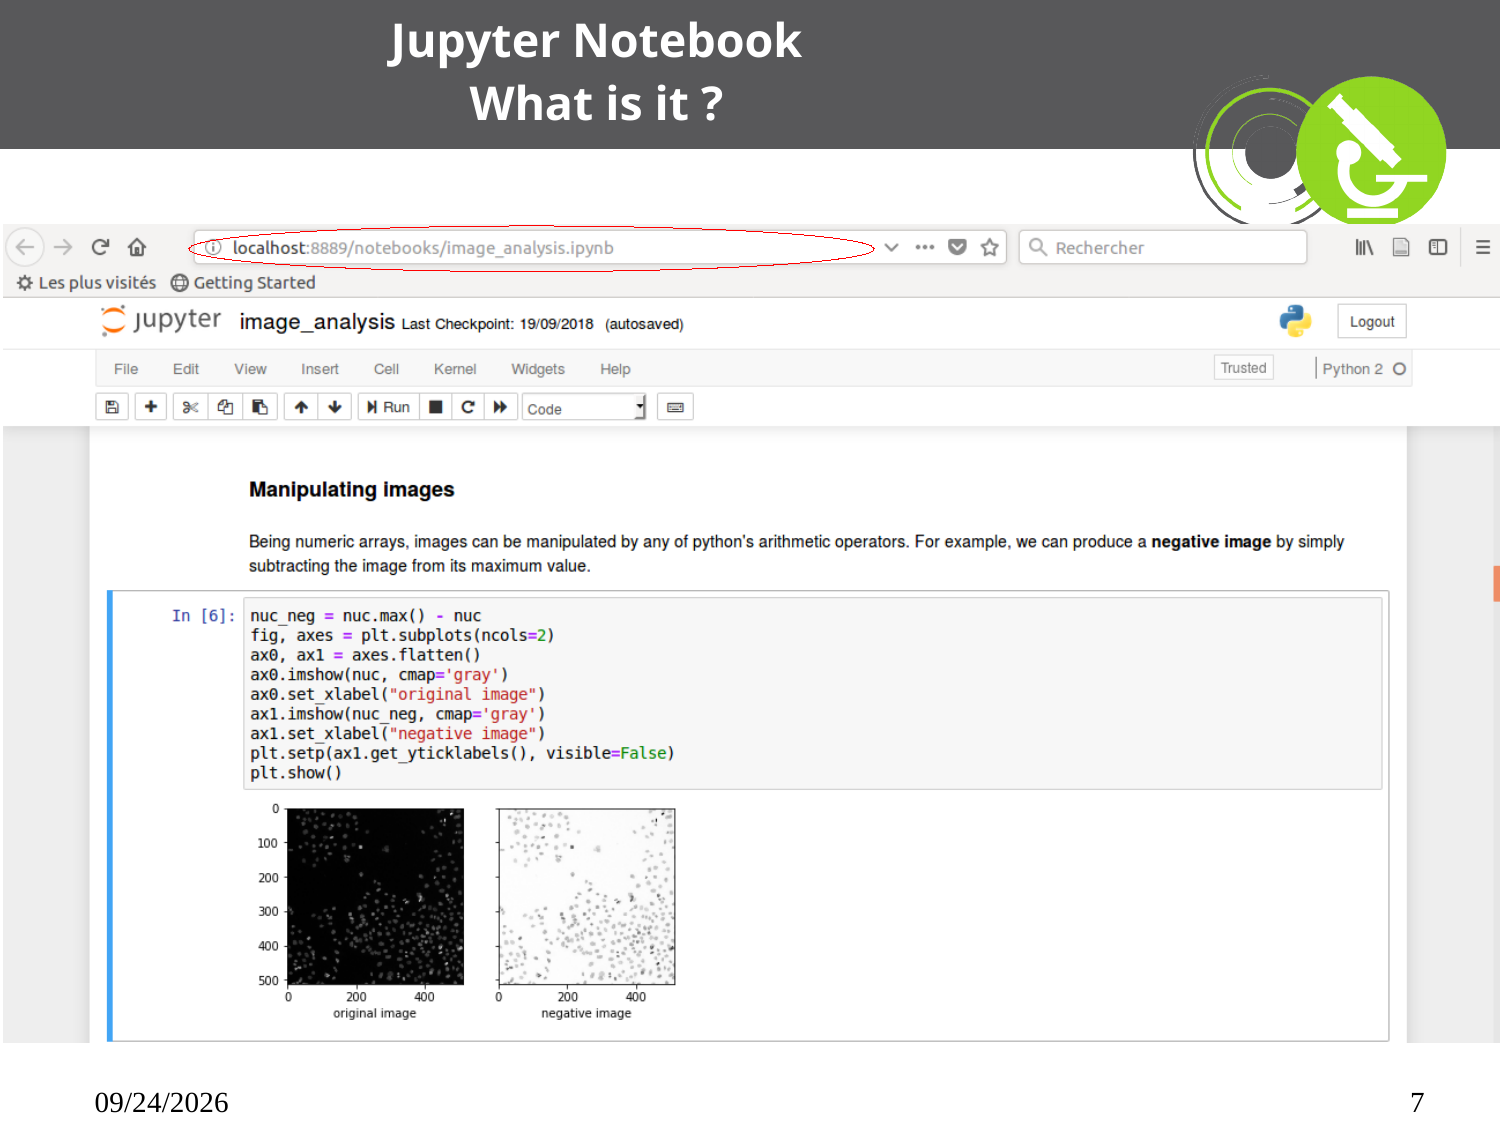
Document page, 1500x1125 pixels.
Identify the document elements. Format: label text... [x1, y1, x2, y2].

picture [3, 69, 1500, 1044]
text_box [188, 225, 875, 272]
title Jupyter Notebook What is it ? [0, 0, 1193, 142]
